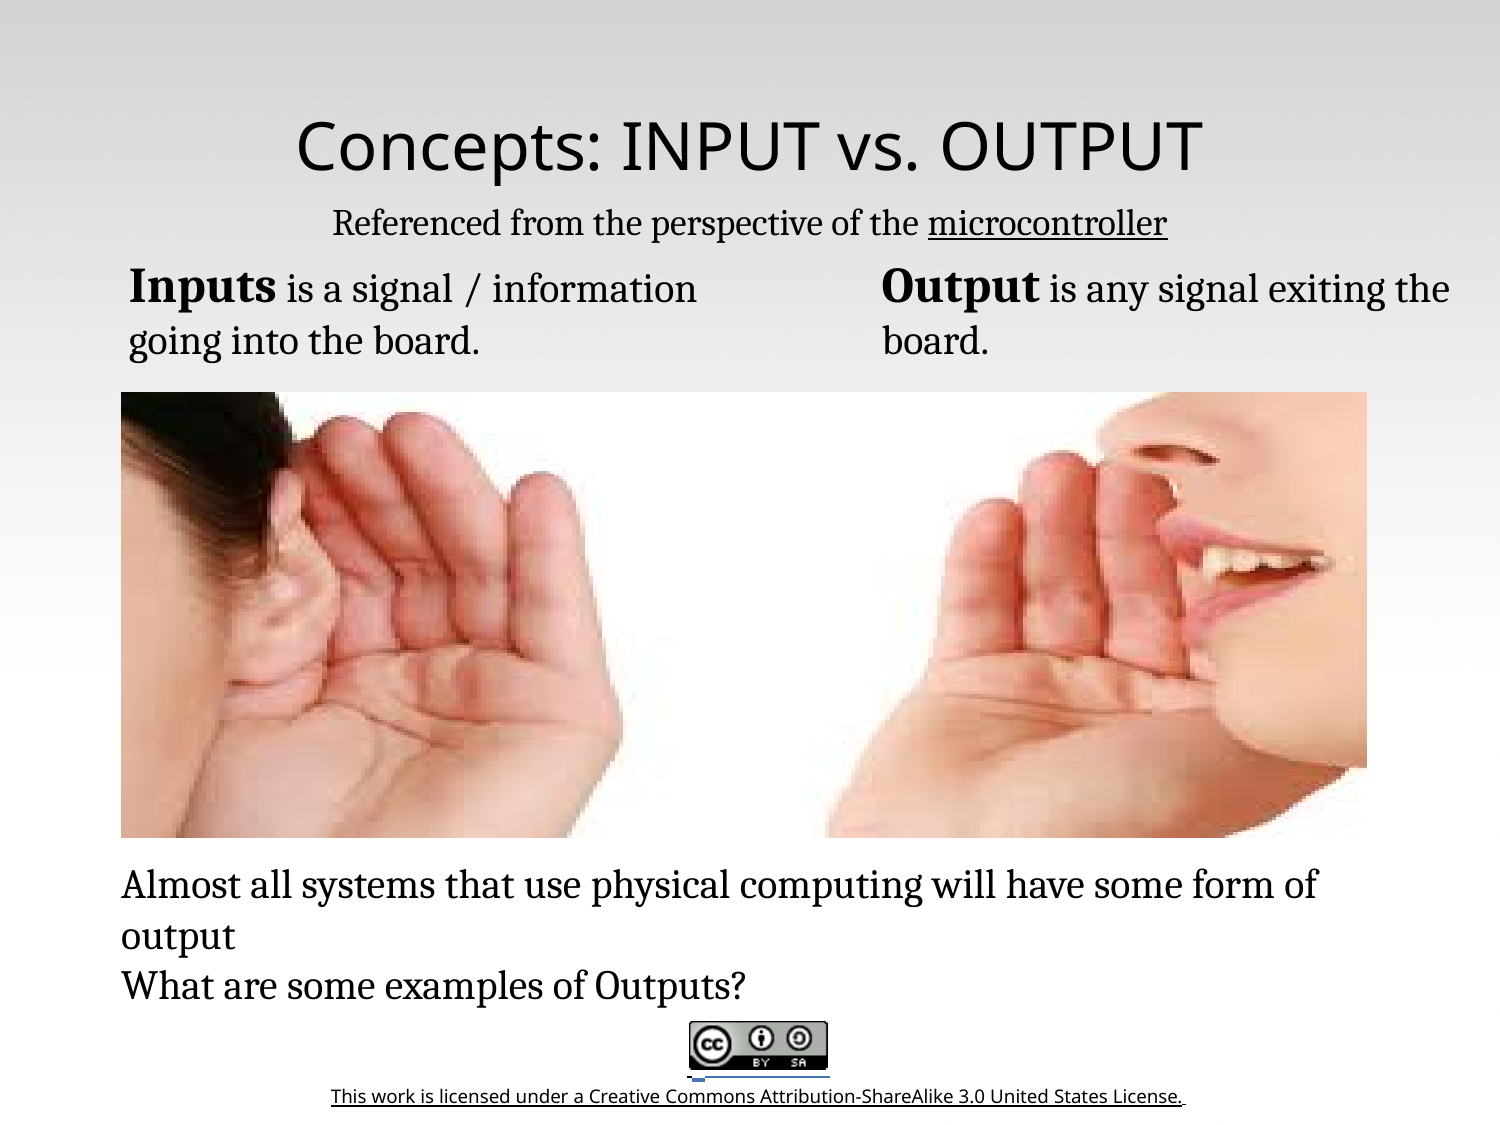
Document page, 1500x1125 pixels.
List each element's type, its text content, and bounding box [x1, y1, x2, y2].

text_box Almost all systems that use physical computing will have some form of output What are some examples of Outputs? [106, 799, 1400, 1015]
list Referenced from the perspective of the microcontroller [112, 190, 1388, 300]
text_box Output is any signal exiting the board. [866, 245, 1500, 470]
title Concepts: INPUT vs. OUTPUT [112, 50, 1388, 190]
text_box Inputs is a signal / information going into the board. [114, 245, 752, 470]
picture [0, 0, 1500, 1125]
